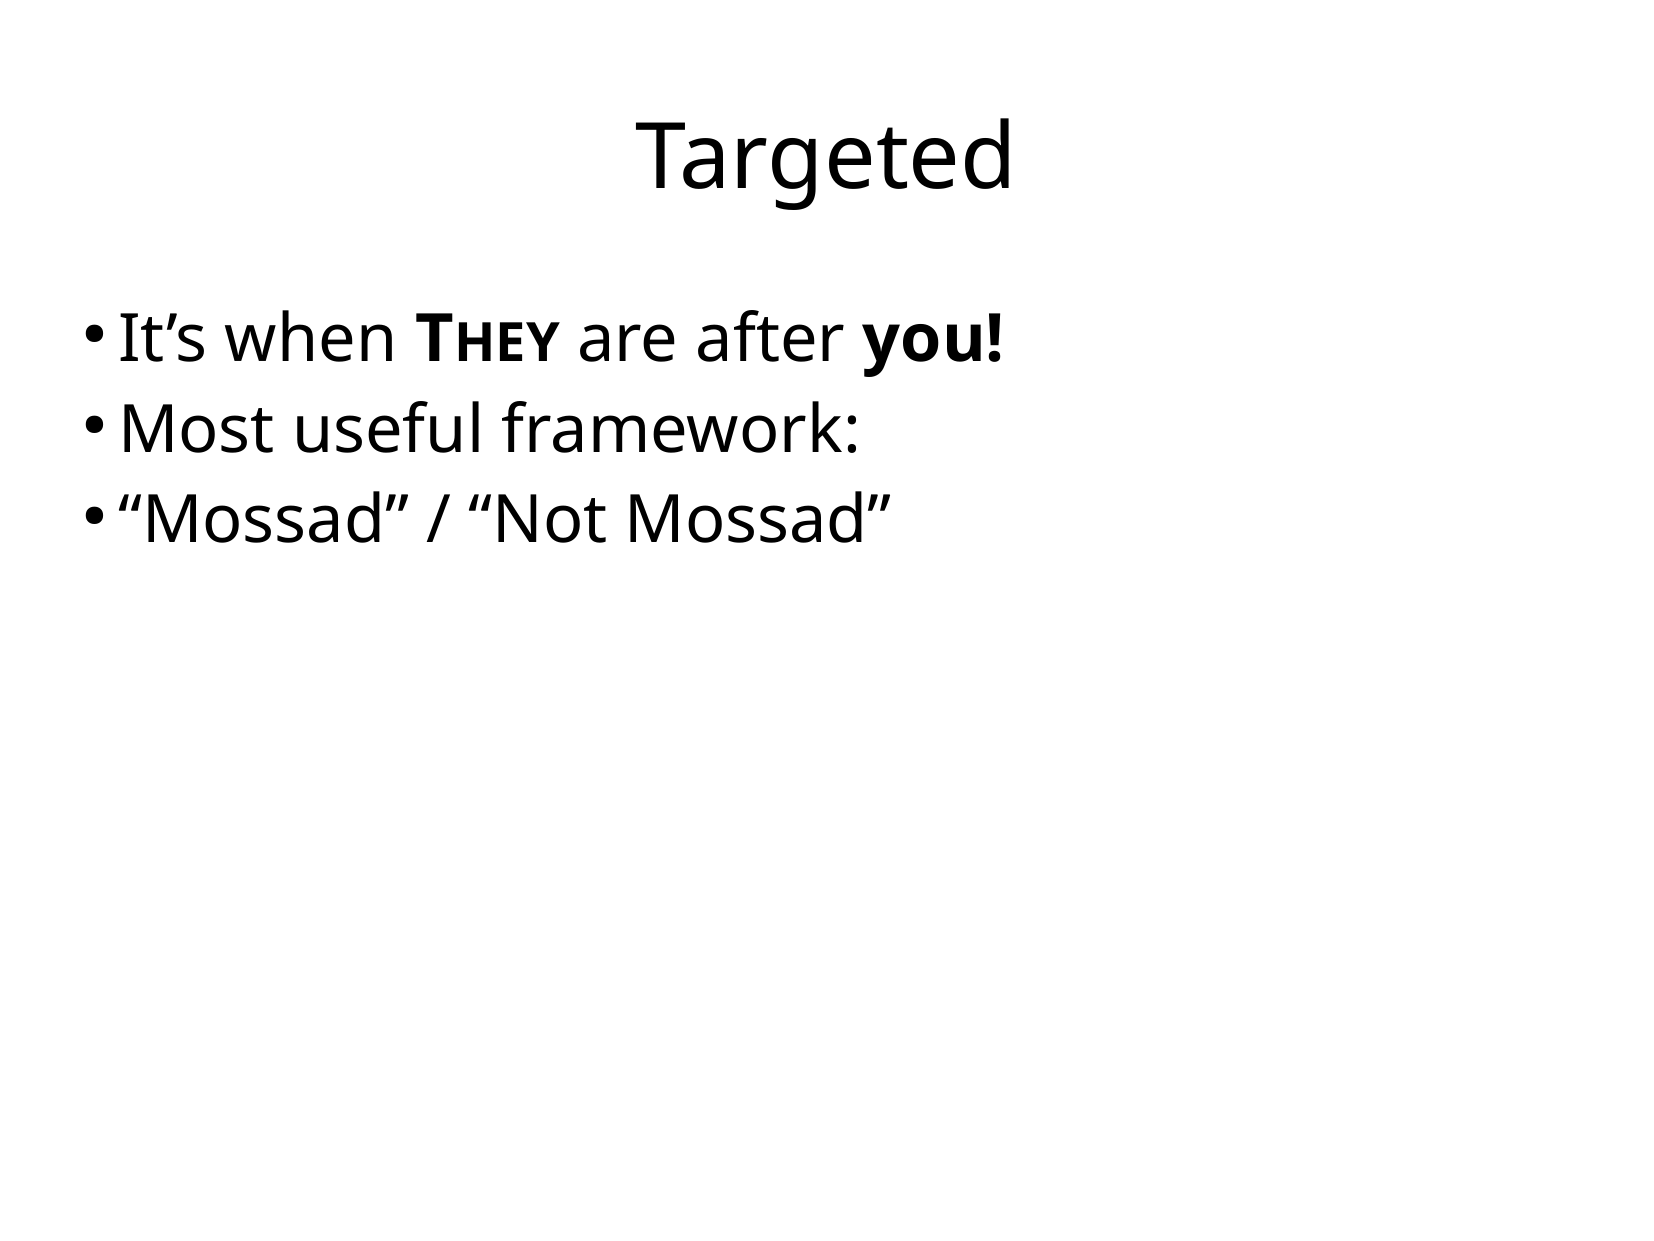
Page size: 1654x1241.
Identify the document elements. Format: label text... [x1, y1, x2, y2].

subtitle It’s when THEY are after you! Most useful framework: “Mossad” / “Not Mossad” [82, 290, 1571, 1010]
title Targeted [82, 49, 1571, 257]
